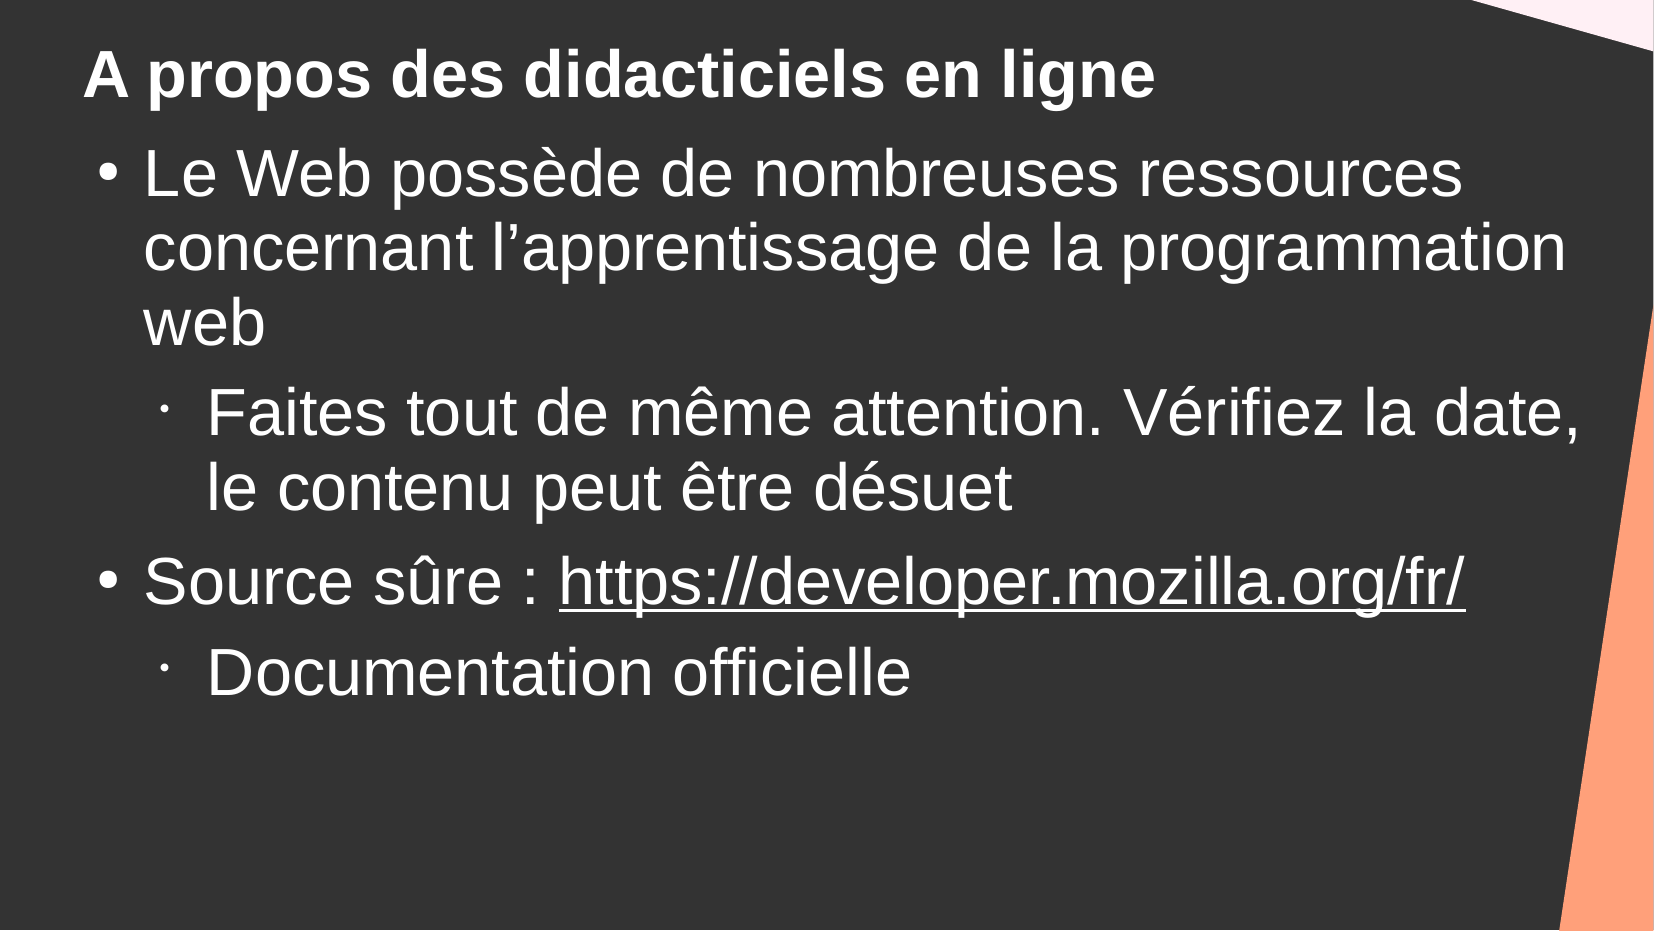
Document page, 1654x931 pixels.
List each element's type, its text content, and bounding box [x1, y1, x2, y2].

list Le Web possède de nombreuses ressources concernant l’apprentissage de la programmation web Faites tout de même attention. Vérifiez la date, le contenu peut être désuet Source sûre : https://developer.mozilla.org/fr/ Documentation officielle [80, 135, 1620, 721]
text_box [1471, 0, 1654, 52]
title A propos des didacticiels en ligne [82, 36, 1571, 122]
text_box [1559, 300, 1654, 931]
